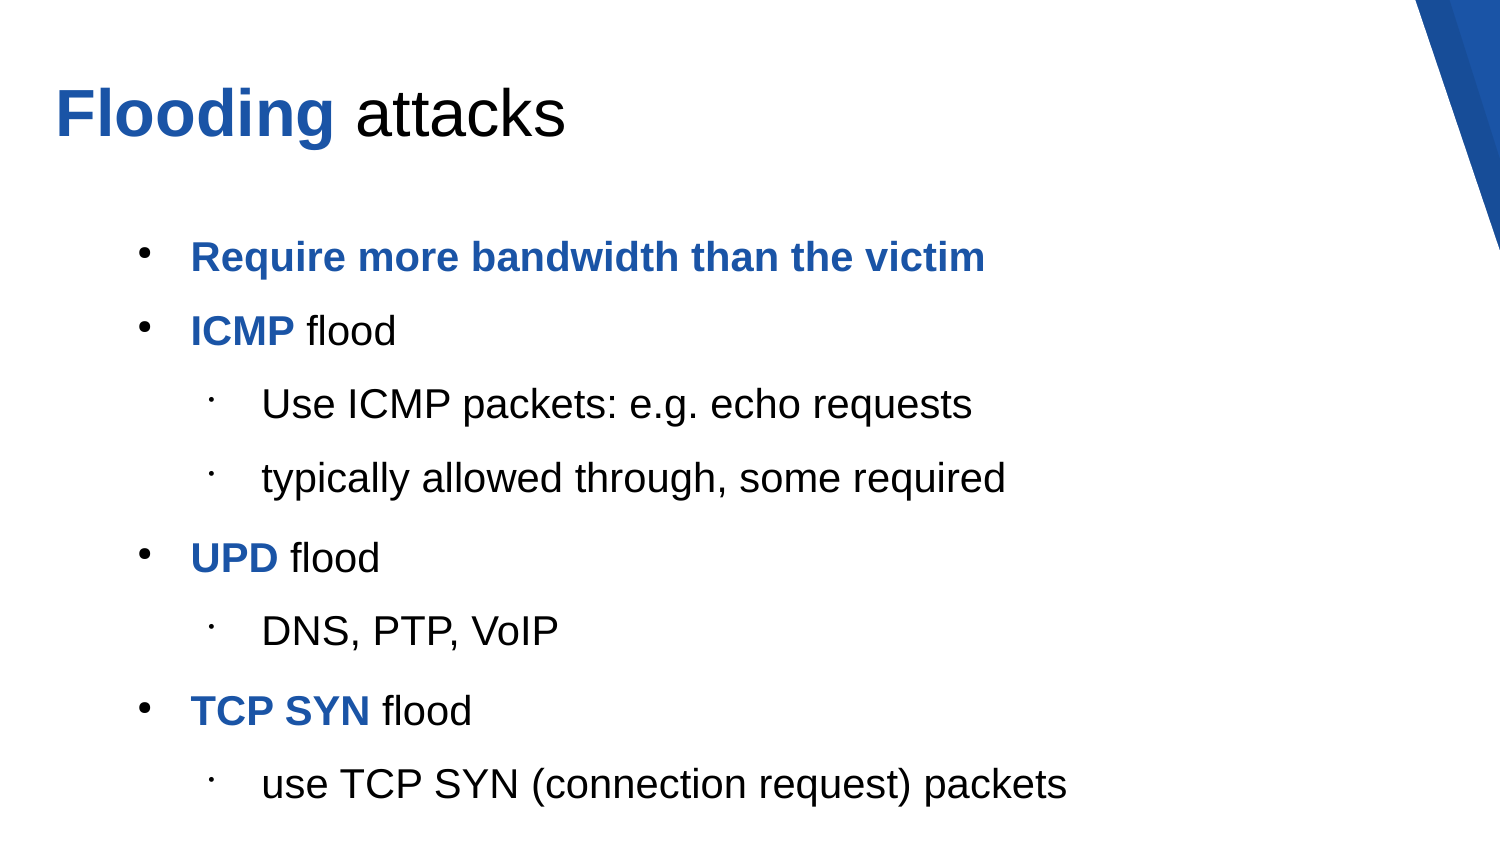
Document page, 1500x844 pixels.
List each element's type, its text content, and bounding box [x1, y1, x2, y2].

list Require more bandwidth than the victim ICMP flood Use ICMP packets: e.g. echo requests typically allowed through, some required UPD flood DNS, PTP, VoIP TCP SYN flood use TCP SYN (connection request) packets [104, 140, 1321, 536]
title Flooding attacks [40, 97, 829, 166]
